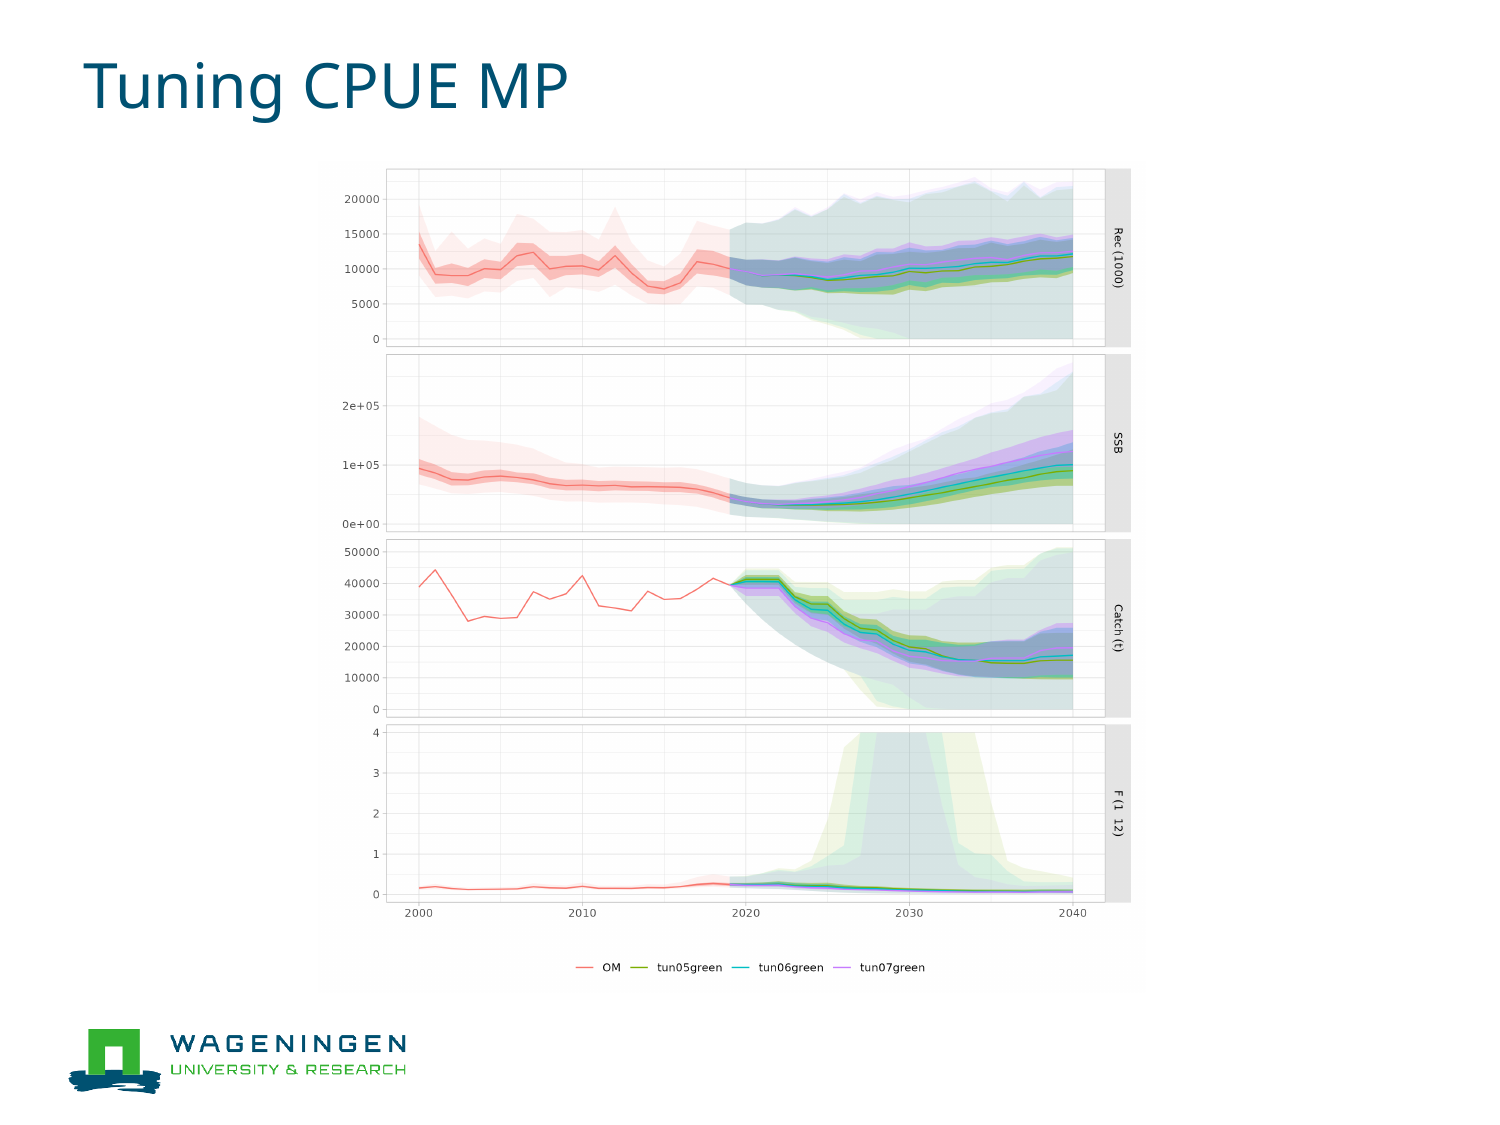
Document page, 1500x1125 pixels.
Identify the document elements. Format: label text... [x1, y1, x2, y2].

title Tuning CPUE MP [80, 37, 1466, 168]
picture [0, 0, 1500, 1125]
